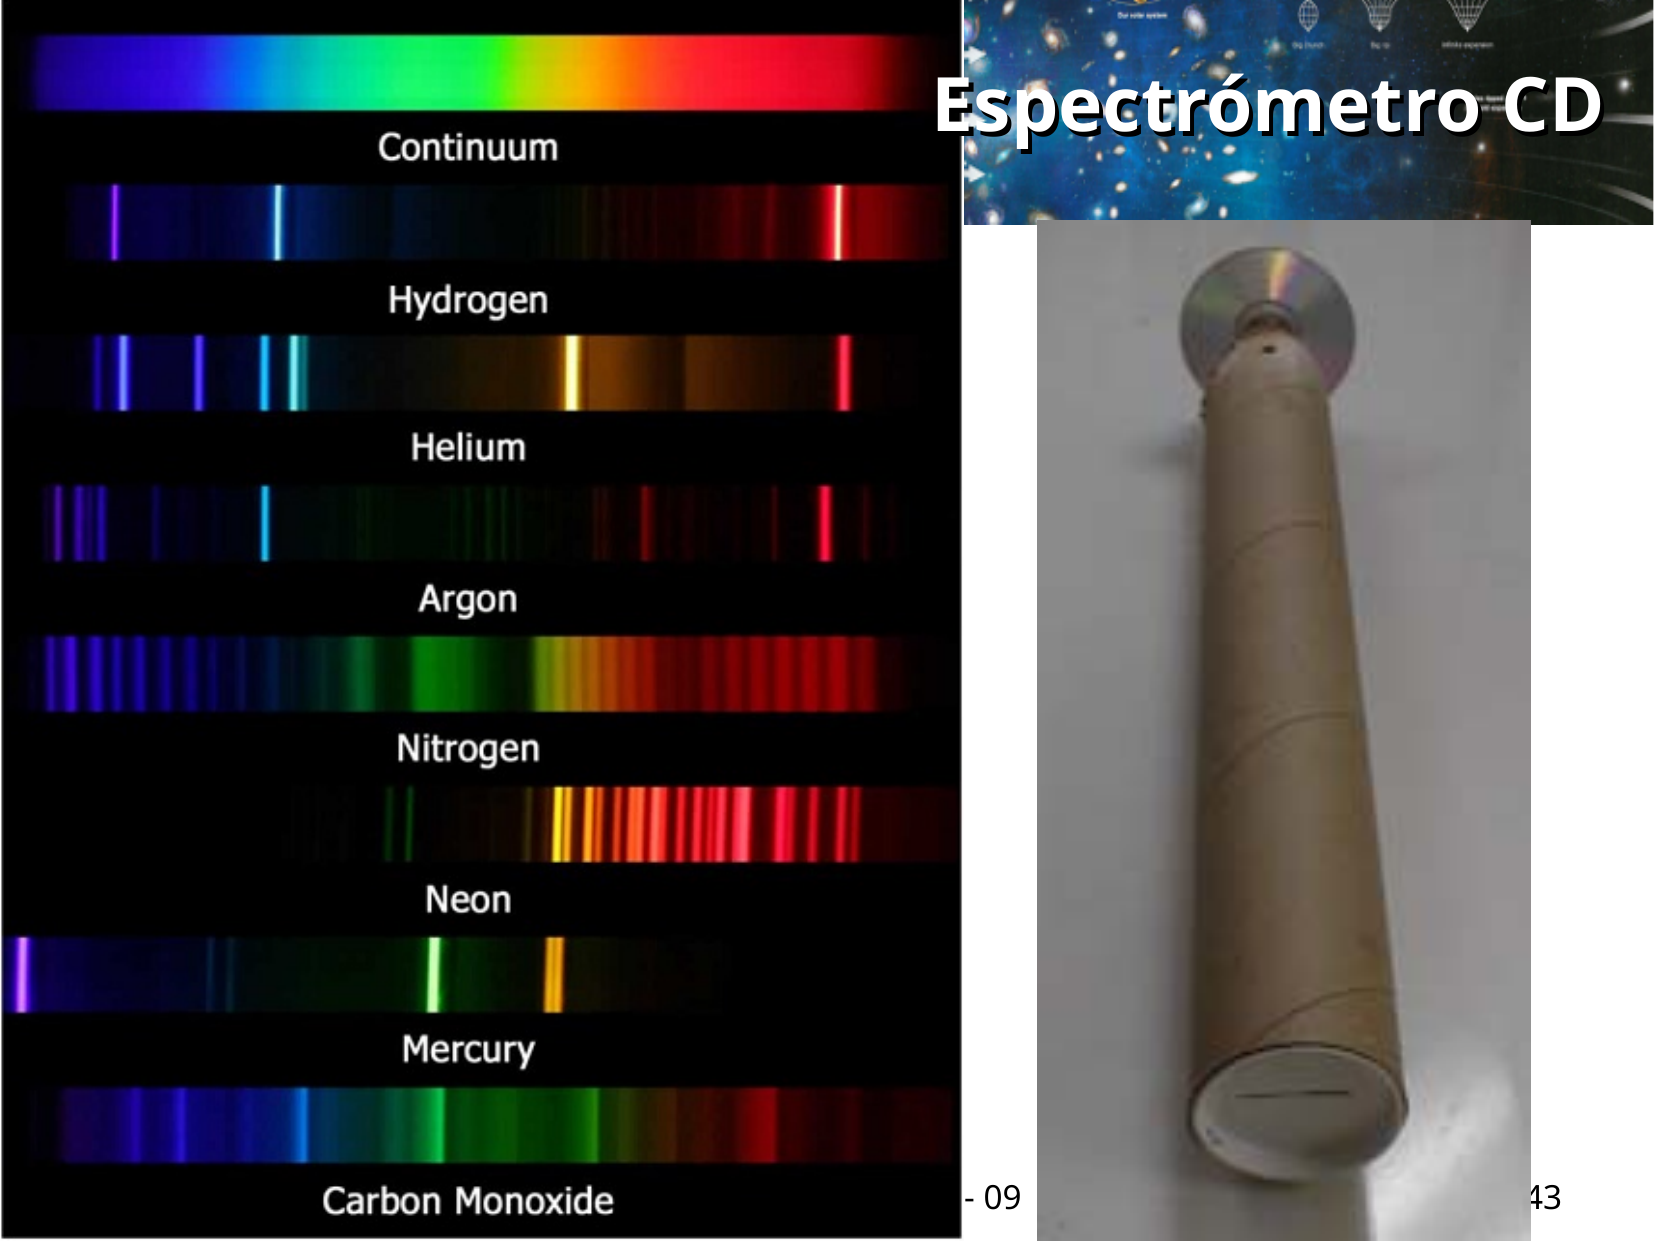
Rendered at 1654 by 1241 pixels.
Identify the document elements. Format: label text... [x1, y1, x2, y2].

title Espectrómetro CD [45, 15, 1606, 191]
picture [0, 0, 1654, 1241]
